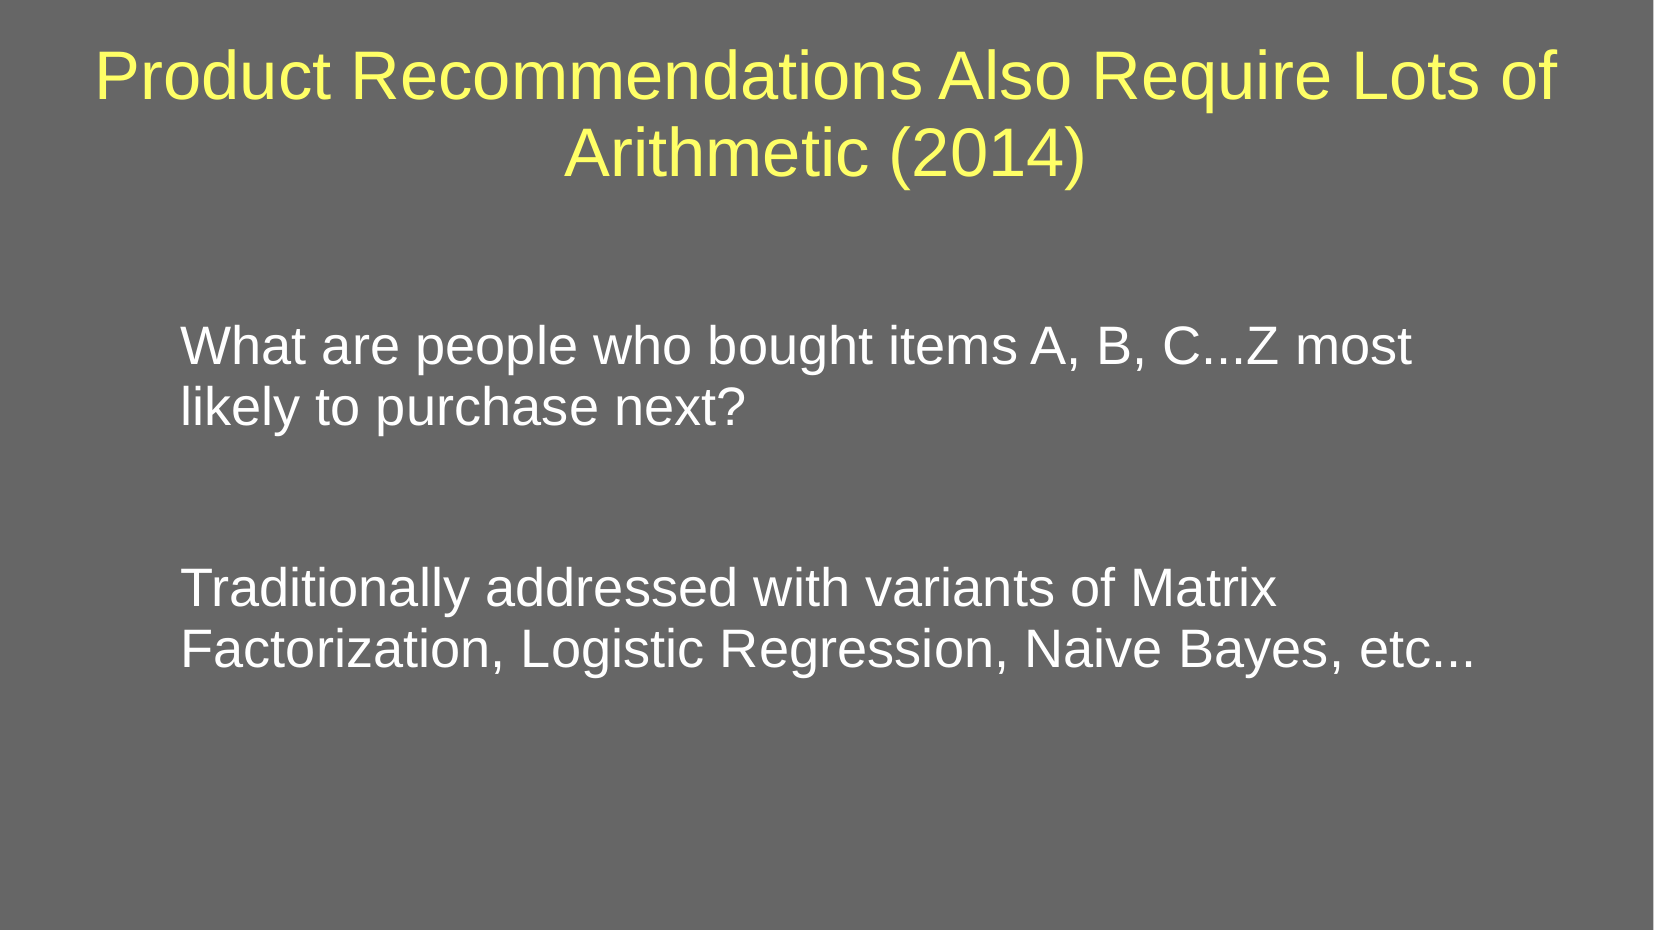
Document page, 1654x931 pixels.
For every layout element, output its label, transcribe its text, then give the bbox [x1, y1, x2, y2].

title Product Recommendations Also Require Lots of Arithmetic (2014) [82, 36, 1571, 193]
text_box What are people who bought items A, B, C...Z most likely to purchase next? Traditionally addressed with variants of Matrix Factorization, Logistic Regression, Naive Bayes, etc... [130, 307, 1512, 730]
